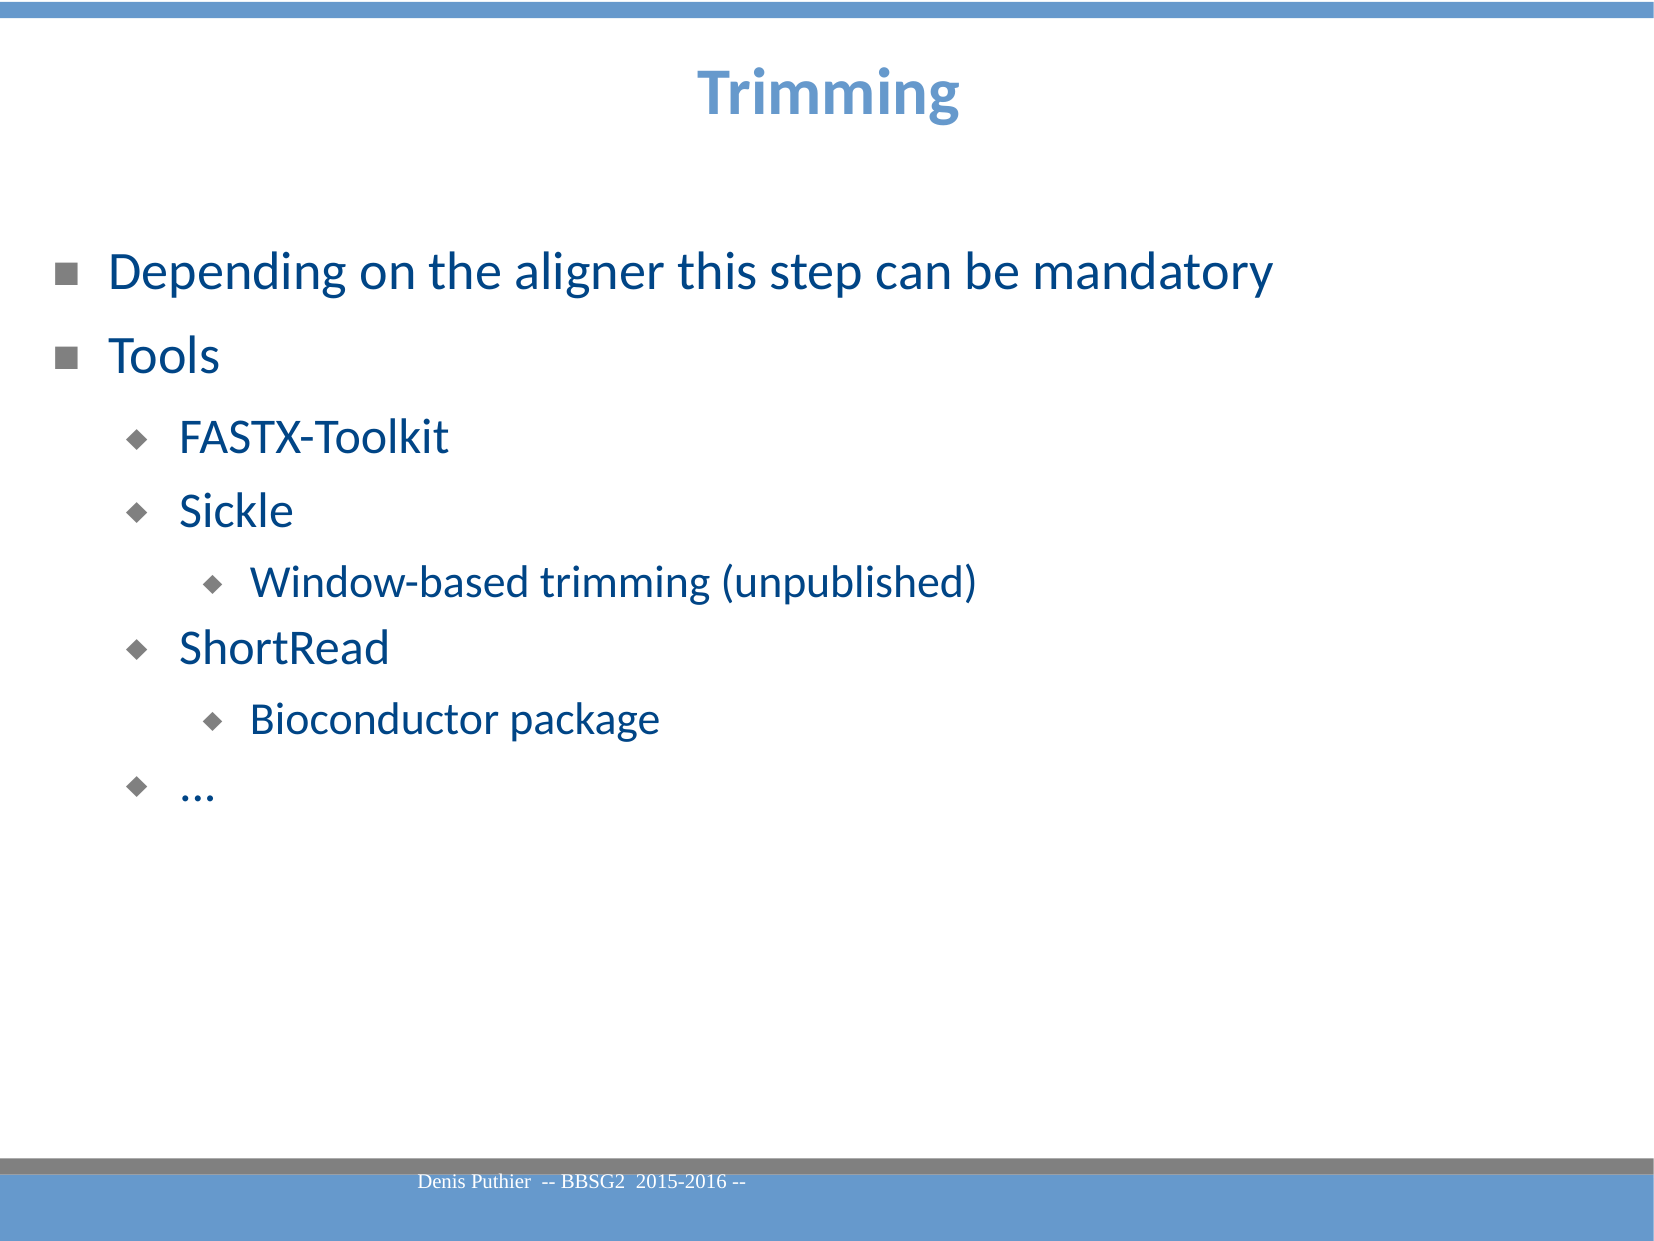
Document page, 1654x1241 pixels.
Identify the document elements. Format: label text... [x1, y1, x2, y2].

list Depending on the aligner this step can be mandatory Tools FASTX-Toolkit Sickle Window-based trimming (unpublished) ShortRead Bioconductor package ... [37, 165, 1571, 1073]
title Trimming [85, 18, 1574, 177]
